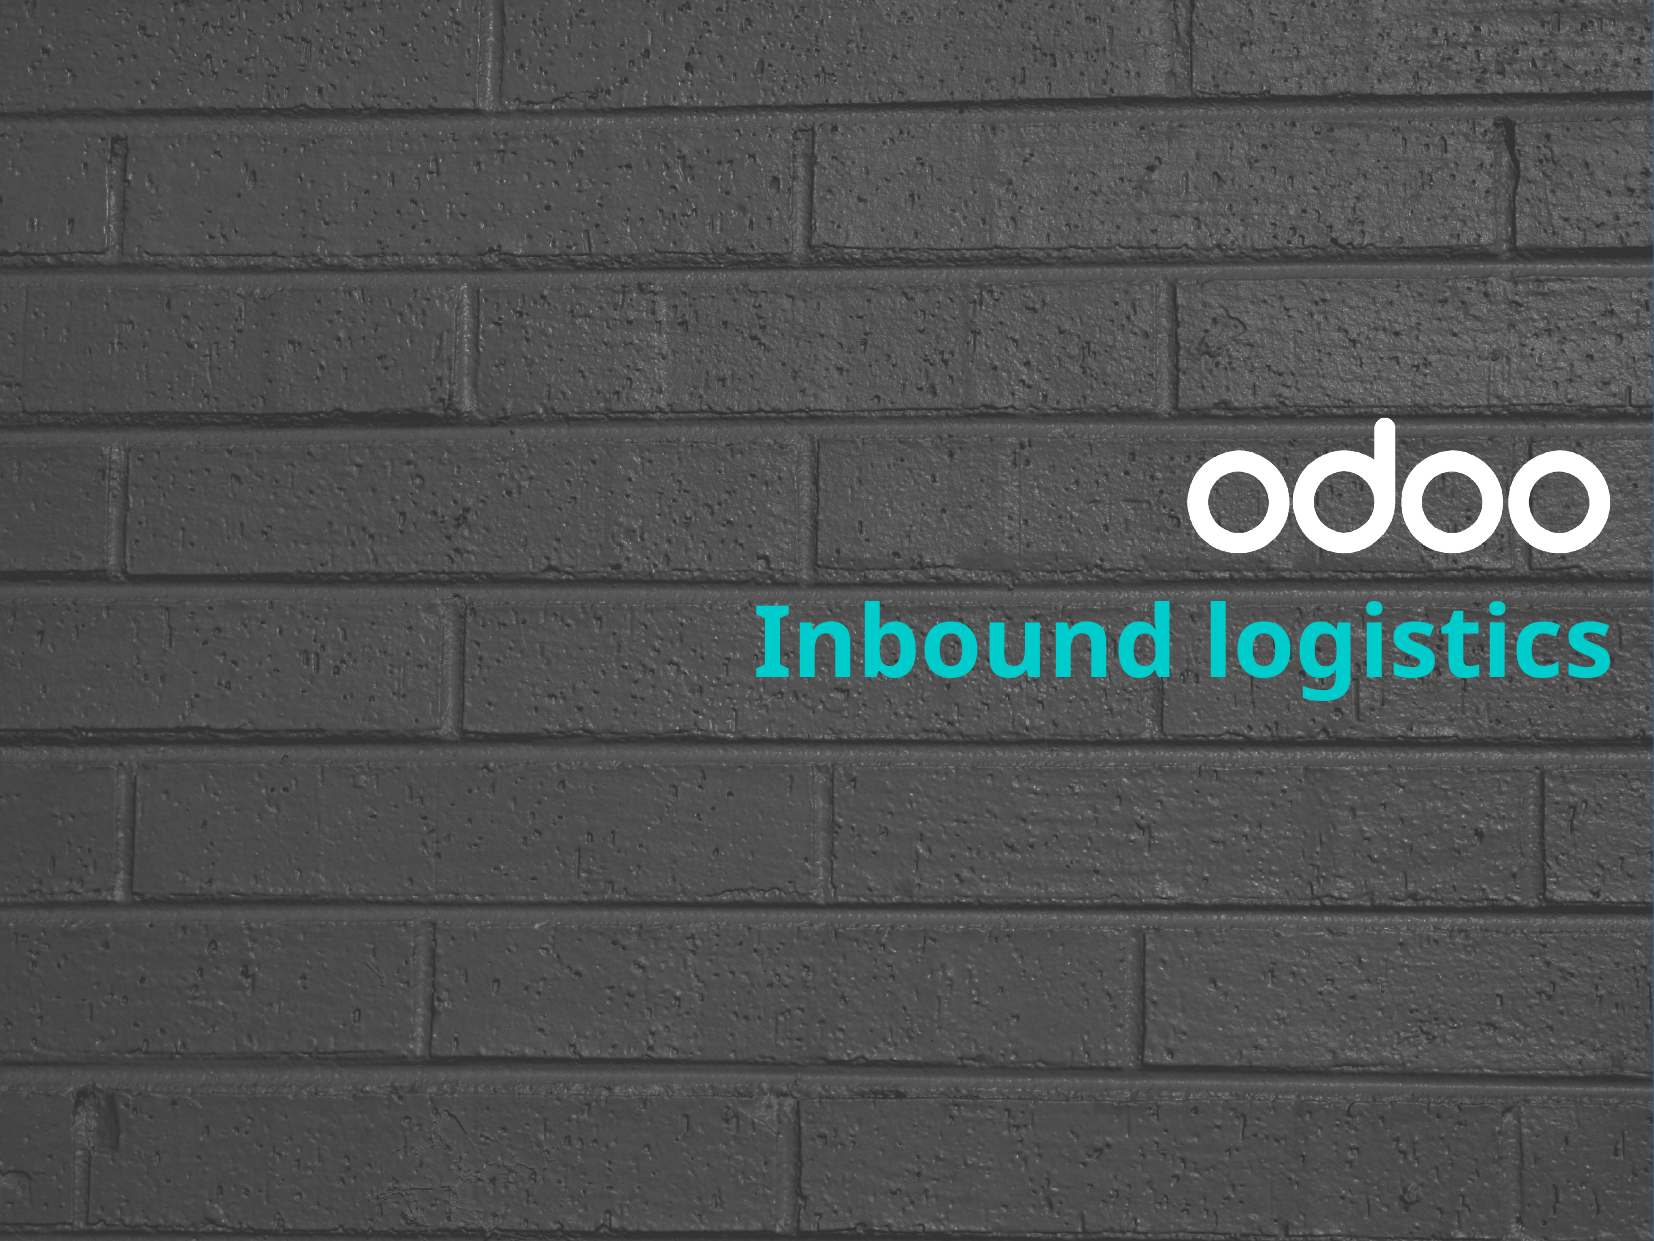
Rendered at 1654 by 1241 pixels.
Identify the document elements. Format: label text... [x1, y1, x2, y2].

picture [0, 0, 1654, 1241]
text_box Inbound logistics [35, 562, 1630, 845]
